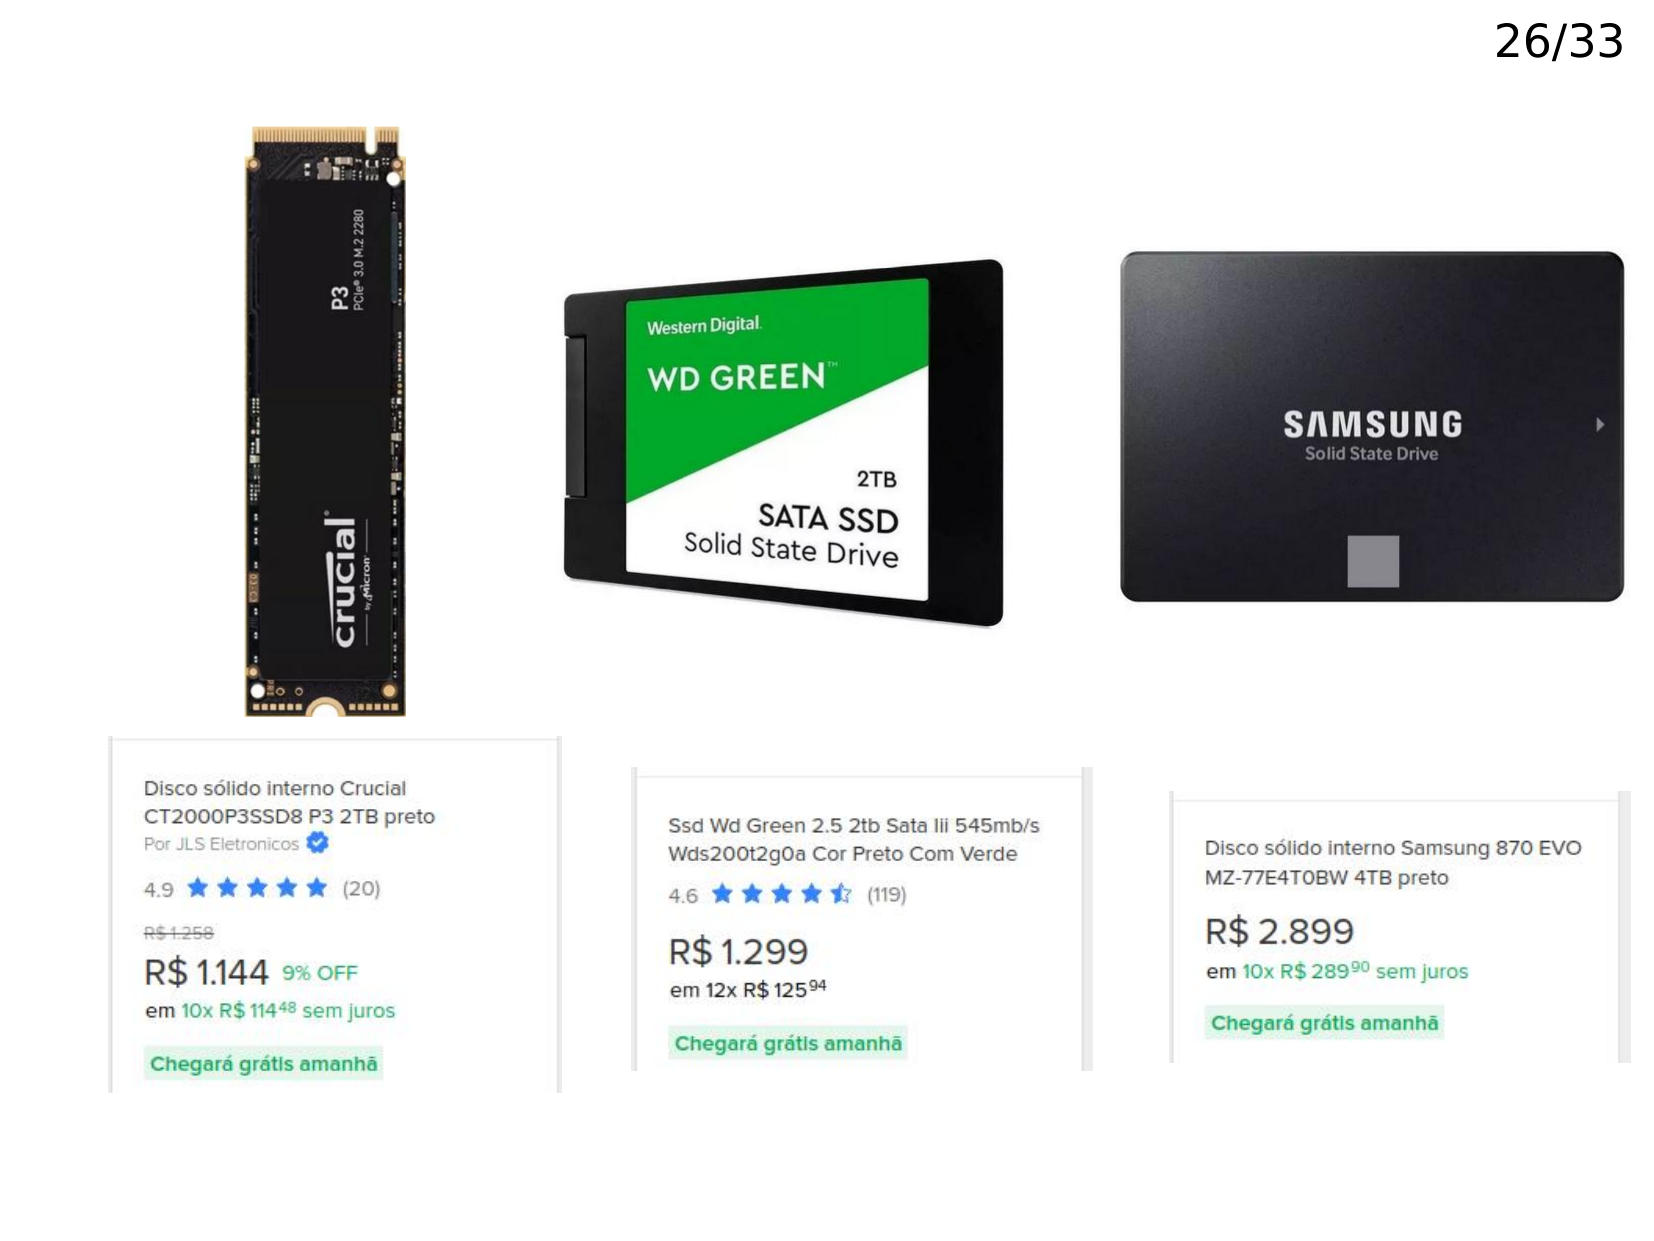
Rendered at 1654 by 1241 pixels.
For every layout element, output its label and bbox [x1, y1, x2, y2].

picture [540, 236, 1030, 650]
picture [631, 767, 1093, 1071]
picture [108, 736, 562, 1093]
picture [244, 126, 406, 717]
picture [1169, 791, 1631, 1063]
picture [1092, 230, 1654, 621]
